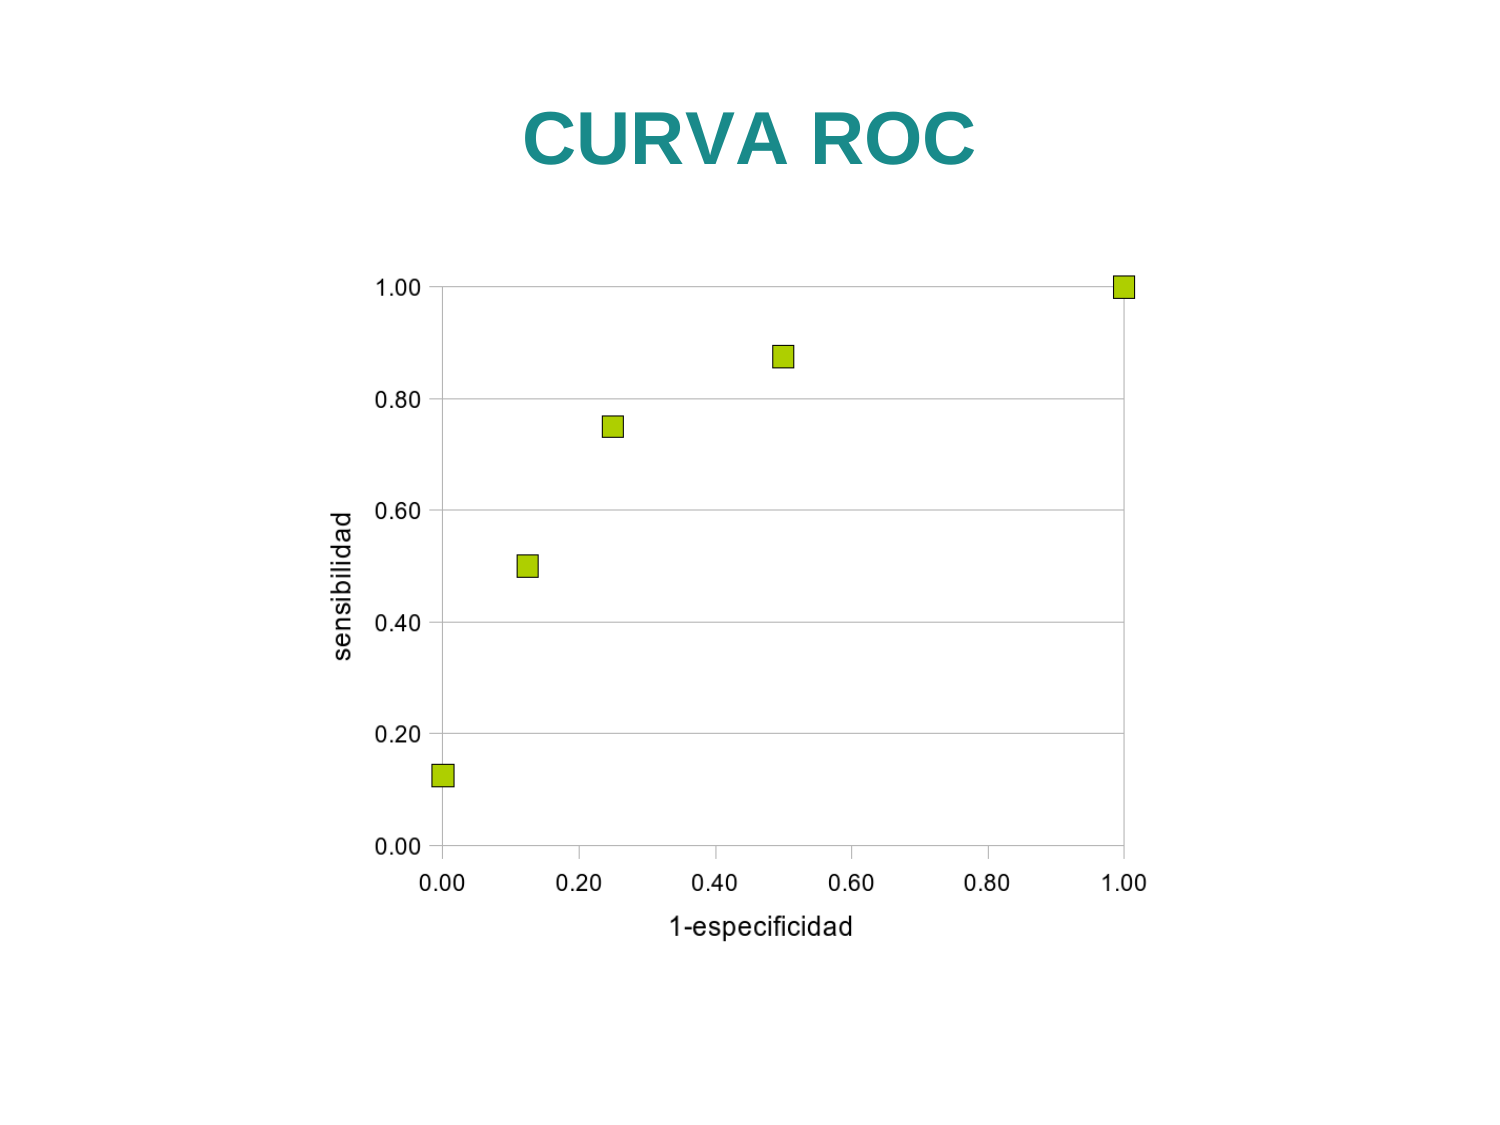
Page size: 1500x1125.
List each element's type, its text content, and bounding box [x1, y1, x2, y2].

picture [321, 206, 1153, 953]
title CURVA ROC [112, 68, 1388, 209]
